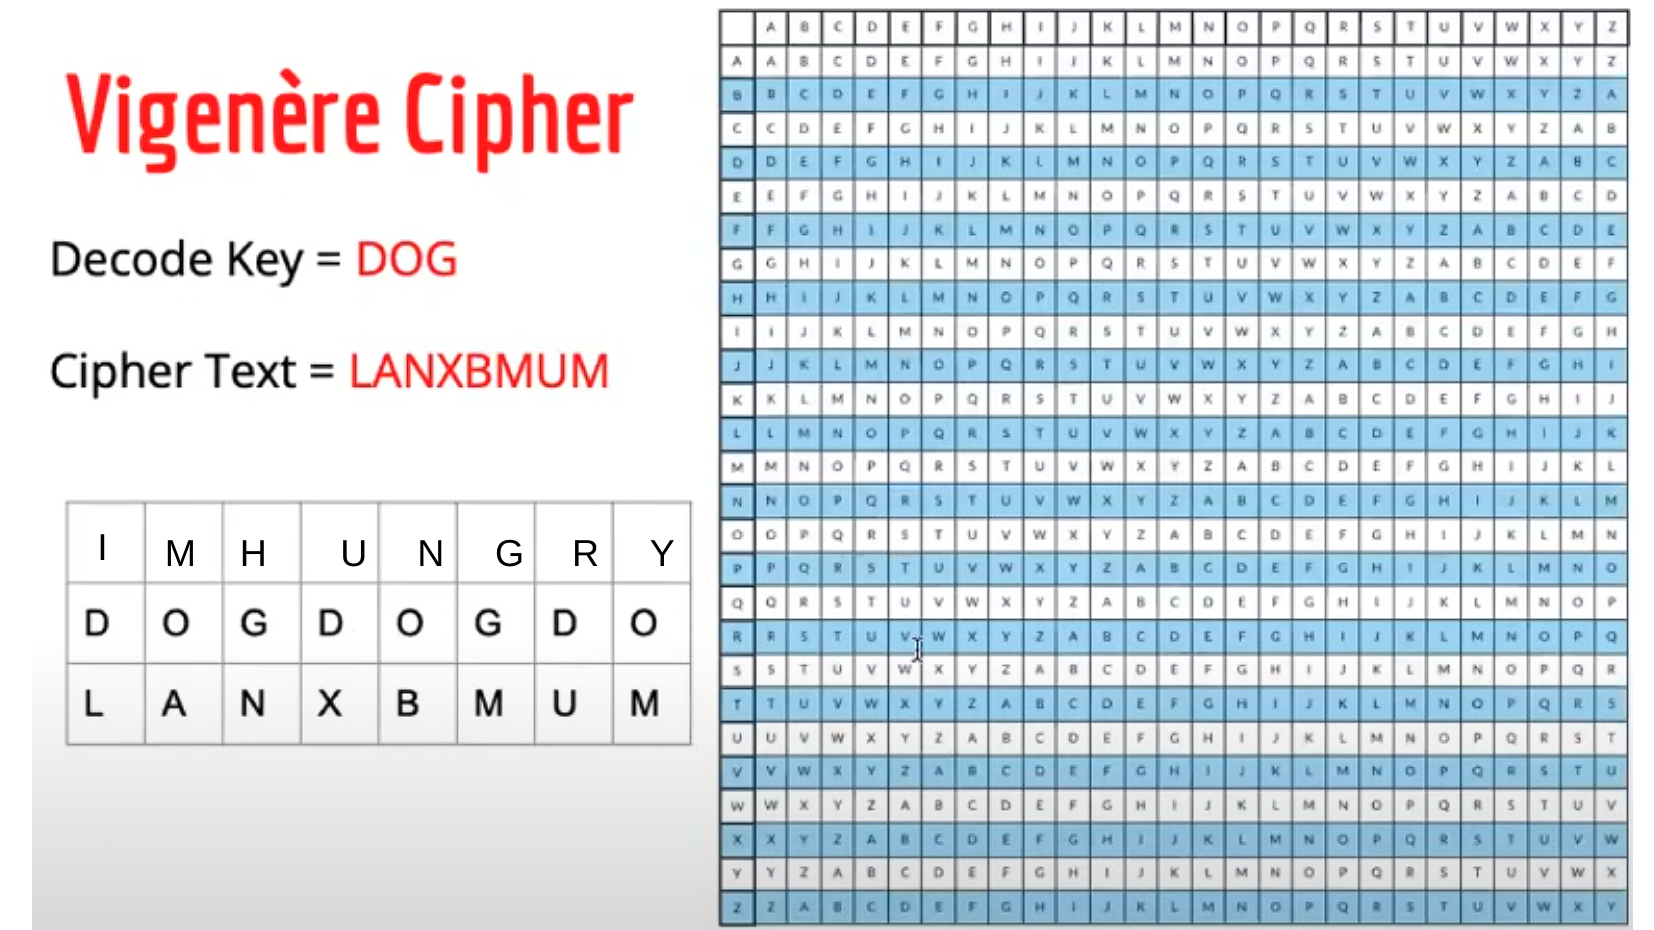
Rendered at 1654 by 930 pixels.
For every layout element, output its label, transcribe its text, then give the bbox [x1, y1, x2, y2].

text_box U [325, 525, 383, 582]
picture [32, 0, 1633, 930]
text_box M [150, 525, 211, 582]
text_box G [480, 525, 540, 582]
text_box N [402, 525, 460, 582]
text_box R [557, 525, 614, 582]
text_box H [225, 525, 282, 582]
text_box Y [635, 525, 690, 582]
text_box I [82, 519, 123, 576]
